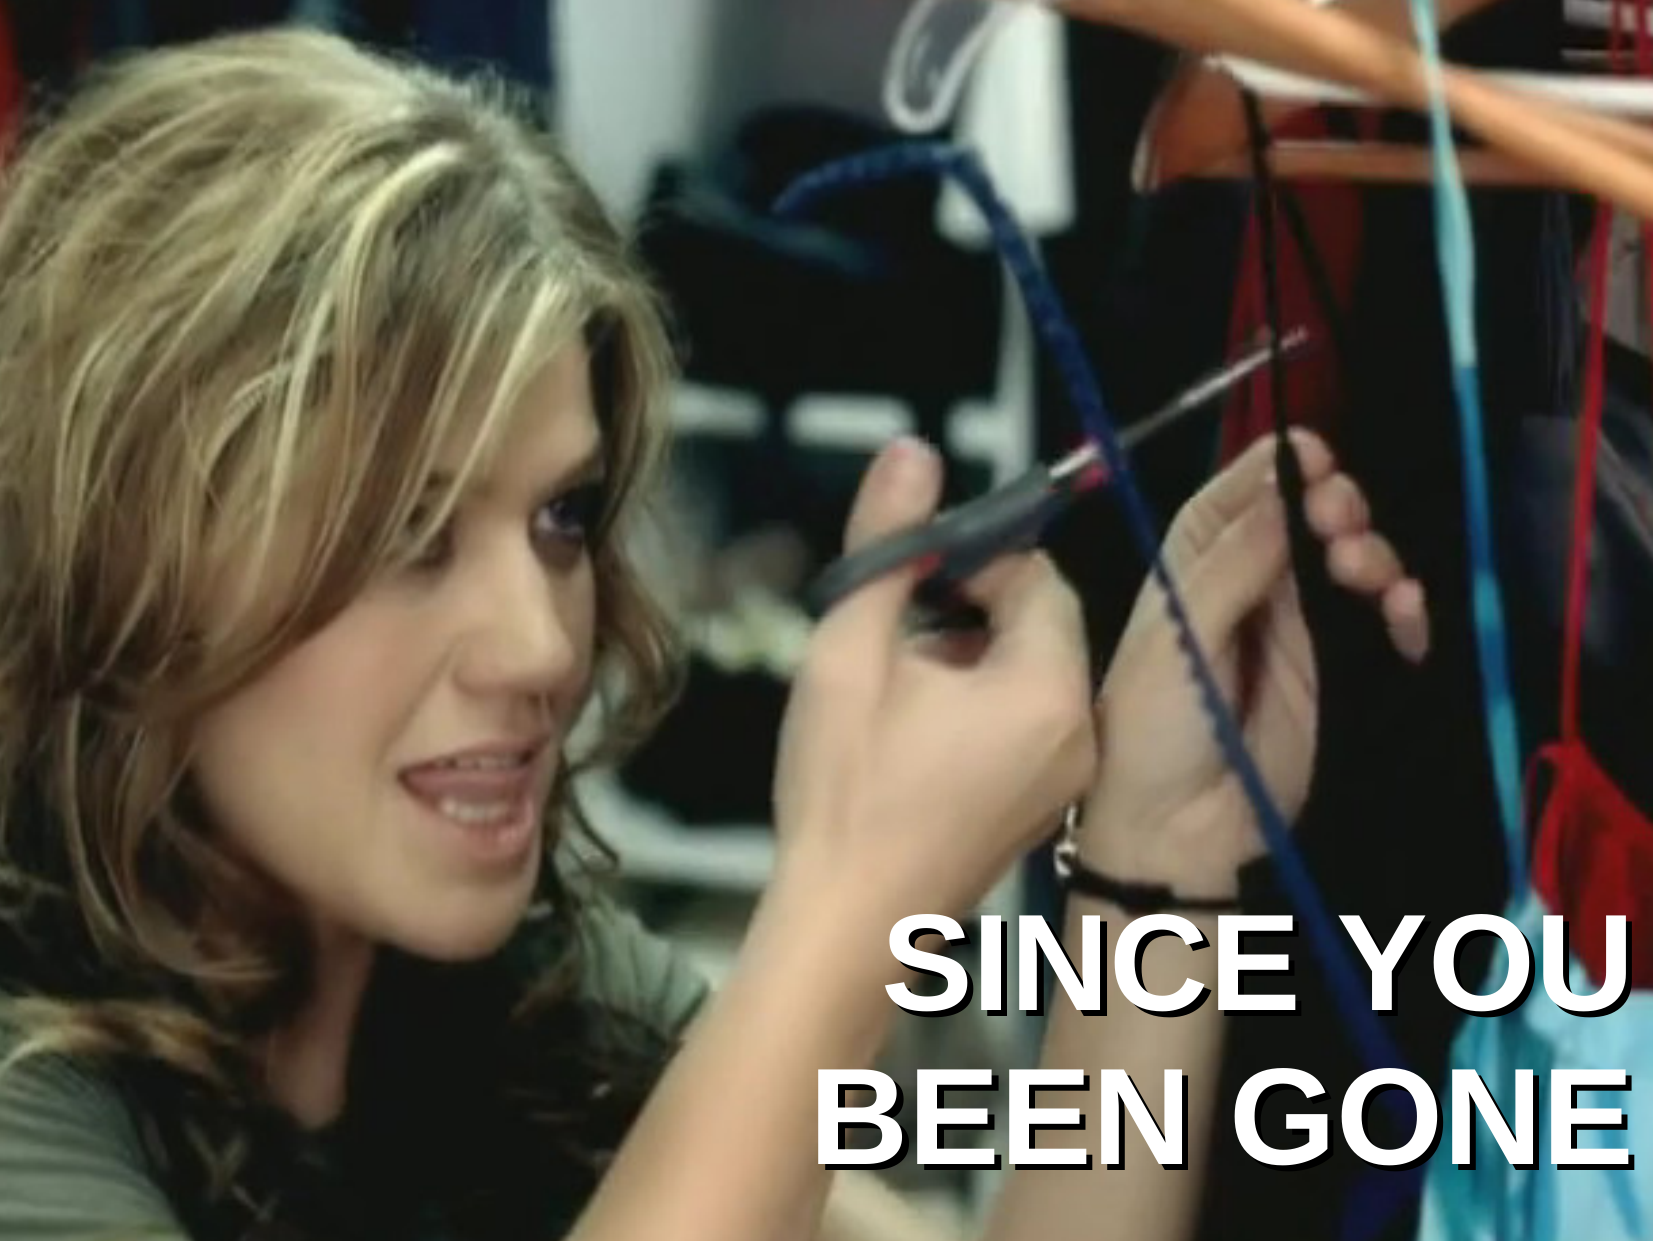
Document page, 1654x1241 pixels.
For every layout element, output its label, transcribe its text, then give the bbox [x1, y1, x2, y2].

picture [0, 0, 1653, 1241]
subtitle SINCE YOU BEEN GONE [805, 772, 1636, 1241]
